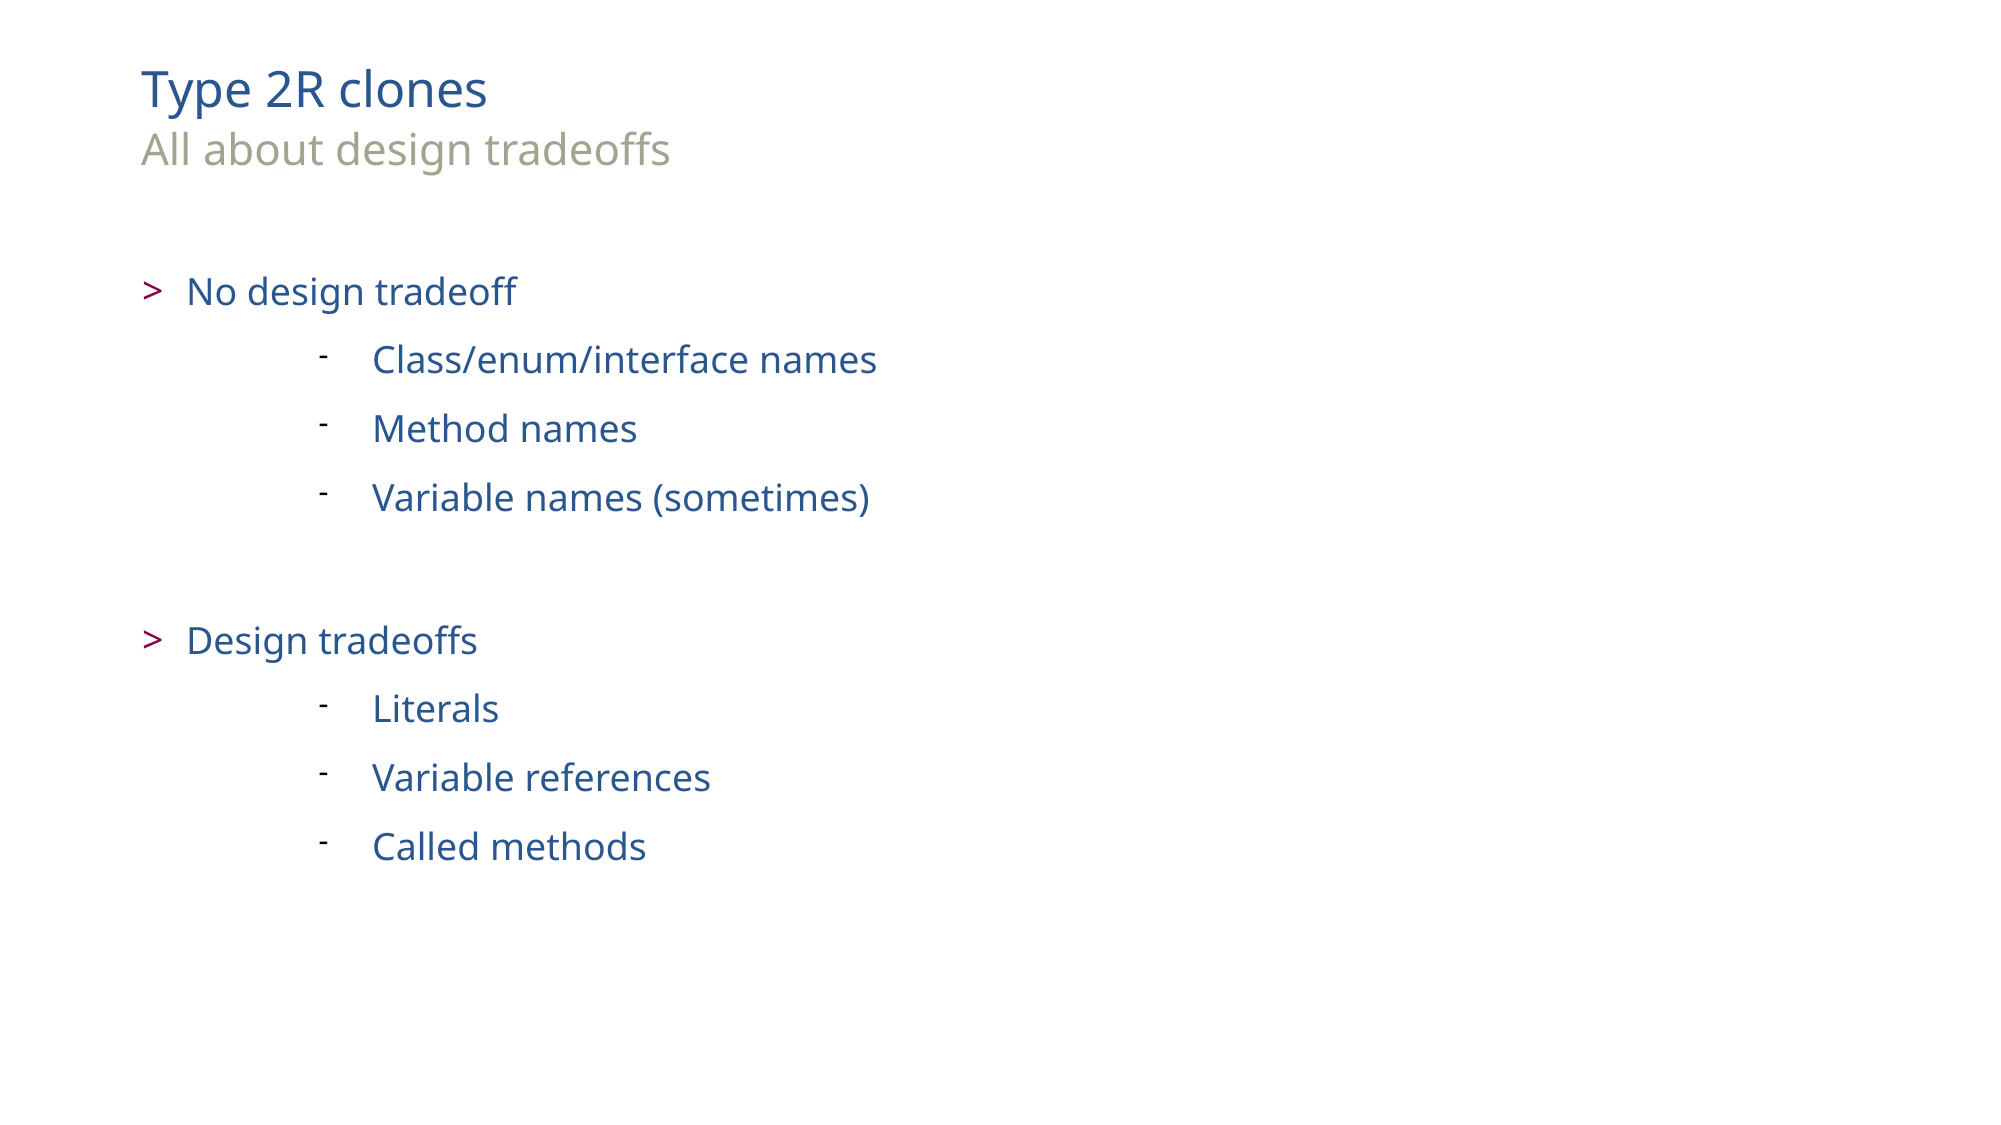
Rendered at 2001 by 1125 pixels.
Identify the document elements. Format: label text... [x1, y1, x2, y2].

text_box All about design tradeoffs [141, 124, 1842, 189]
text_box Type 2R clones [142, 59, 1842, 124]
text_box No design tradeoff Class/enum/interface names Method names Variable names (sometimes) Design tradeoffs Literals Variable references Called methods [142, 263, 1842, 1000]
